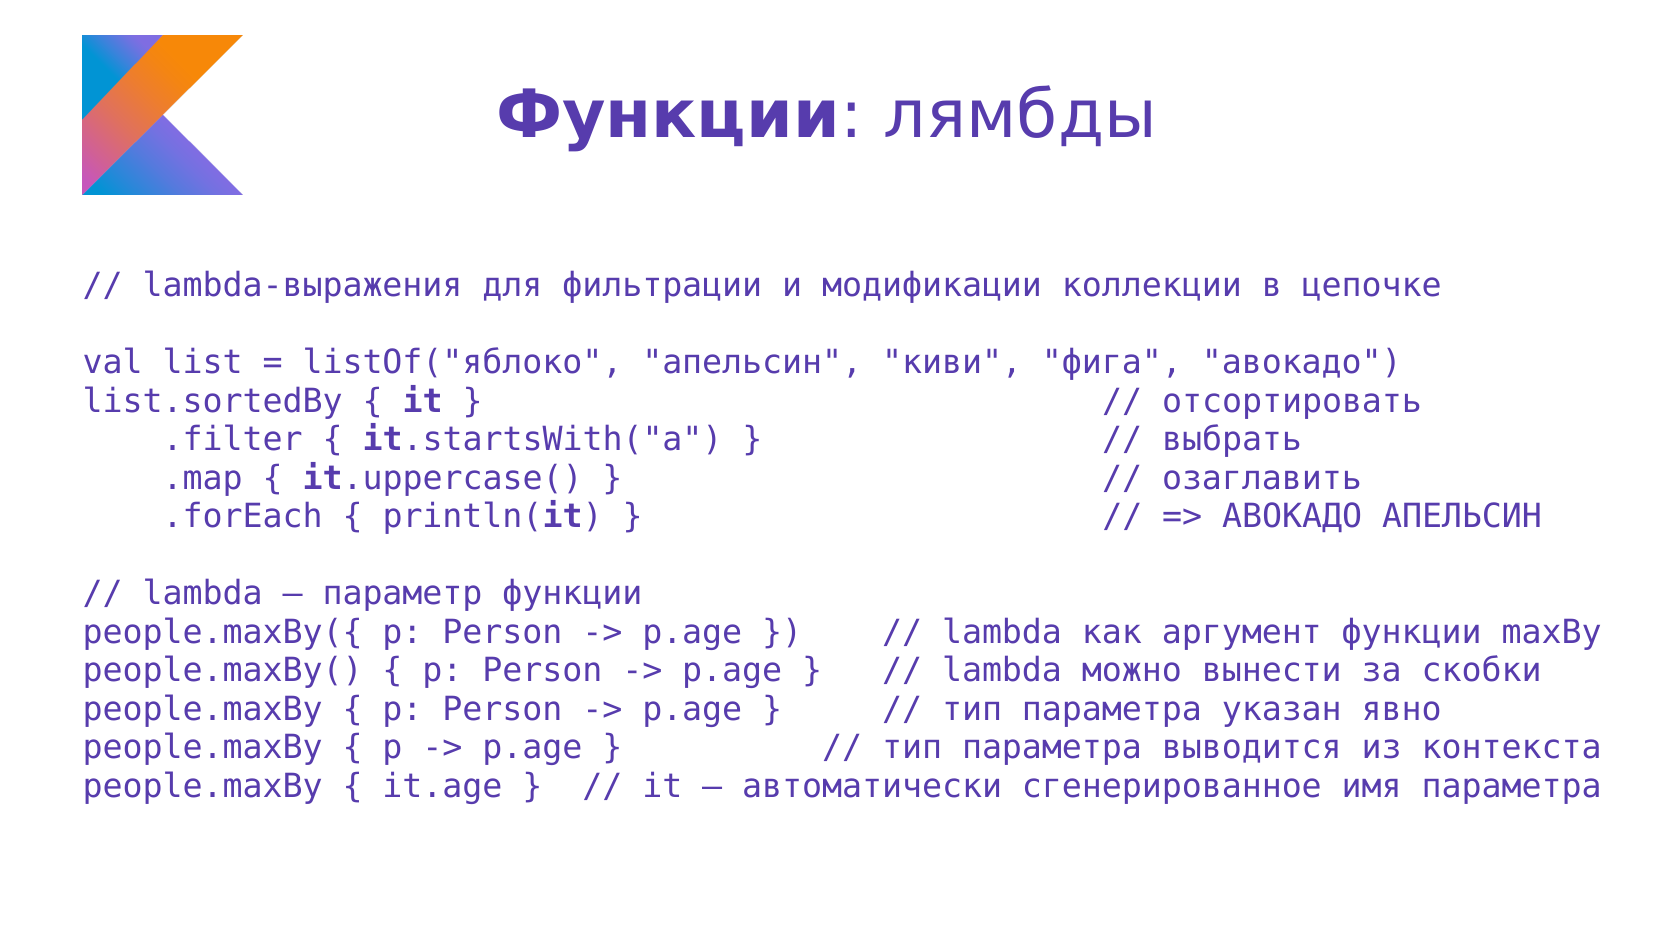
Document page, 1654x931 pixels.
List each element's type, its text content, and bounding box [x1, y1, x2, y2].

subtitle // lambda-выражения для фильтрации и модификации коллекции в цепочке val list = listOf("яблоко", "апельсин", "киви", "фига", "авокадо") list.sortedBy { it } // отсортировать .filter { it.startsWith("а") } // выбрать .map { it.uppercase() } // озаглавить .forEach { println(it) } // => АВОКАДО АПЕЛЬСИН // lambda — параметр функции people.maxBy({ p: Person -> p.age }) // lambda как аргумент функции maxBy people.maxBy() { p: Person -> p.age } // lambda можно вынести за скобки people.maxBy { p: Person -> p.age } // тип параметра указан явно people.maxBy { p -> p.age } // тип параметра выводится из контекста people.maxBy { it.age } // it — автоматически сгенерированное имя параметра [82, 265, 1606, 806]
title Функции: лямбды [243, 37, 1571, 193]
picture [82, 35, 243, 195]
